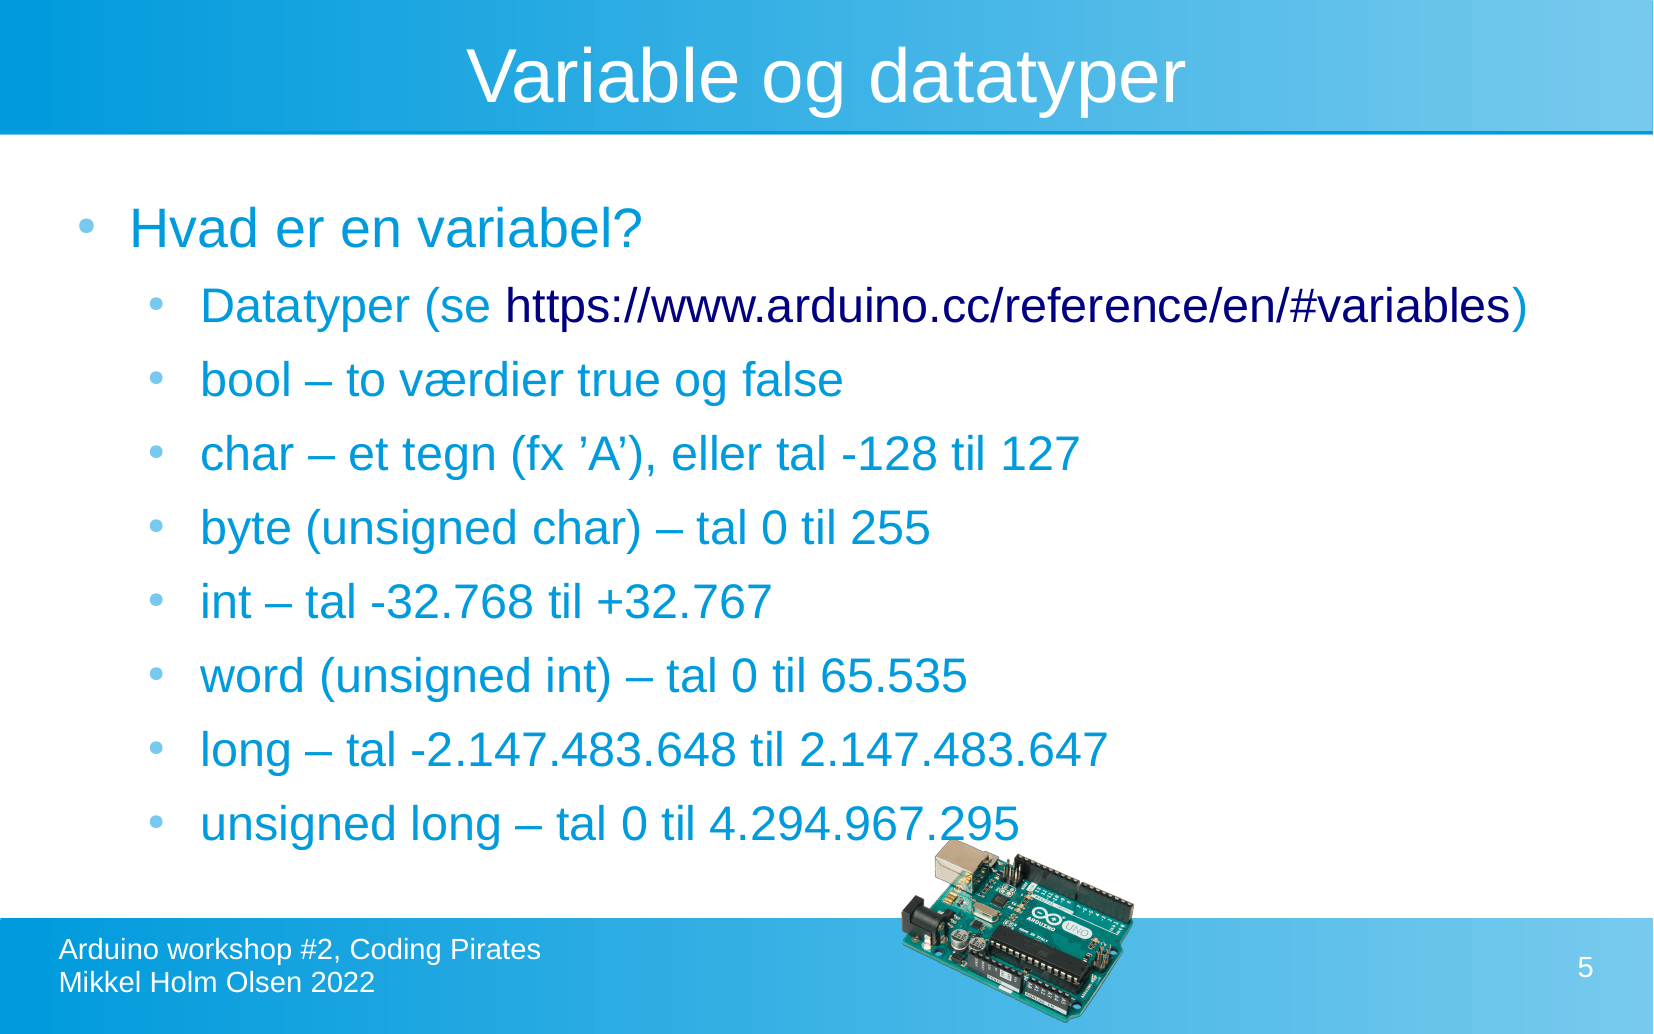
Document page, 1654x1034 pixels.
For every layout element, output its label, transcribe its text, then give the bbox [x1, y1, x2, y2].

title Variable og datatyper [58, 32, 1594, 120]
list Hvad er en variabel? Datatyper (se https://www.arduino.cc/reference/en/#variables) bool – to værdier true og false char – et tegn (fx ’A’), eller tal -128 til 127 byte (unsigned char) – tal 0 til 255 int – tal -32.768 til +32.767 word (unsigned int) – tal 0 til 65.535 long – tal -2.147.483.648 til 2.147.483.647 unsigned long – tal 0 til 4.294.967.295 [58, 196, 1594, 854]
picture [900, 854, 1138, 1024]
